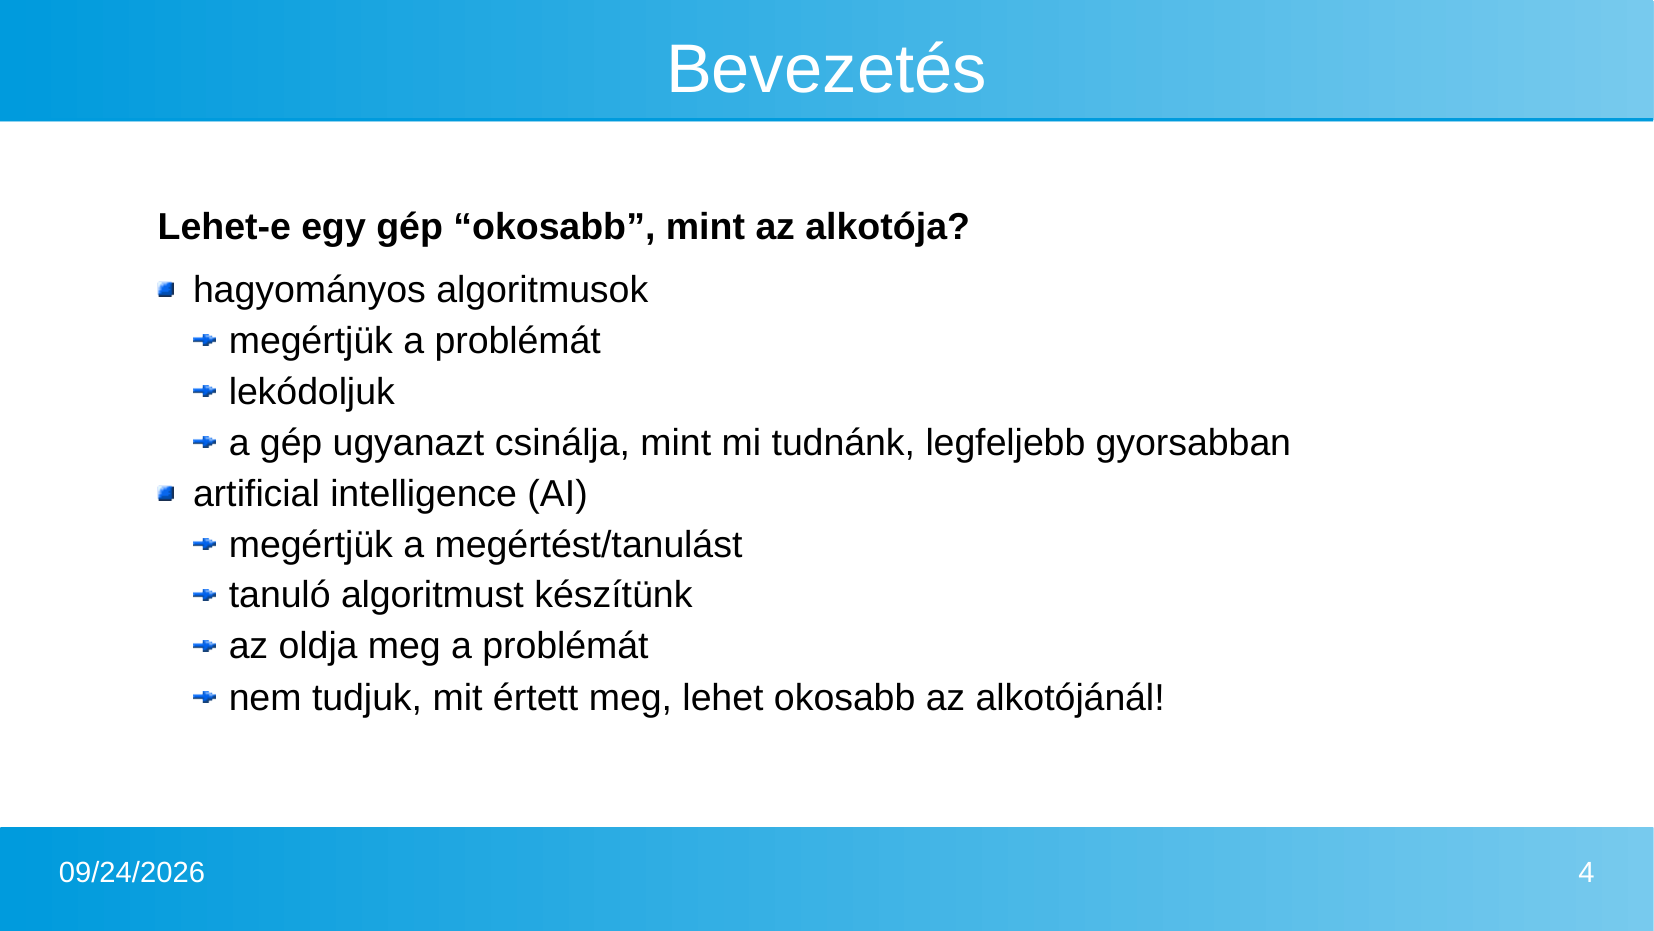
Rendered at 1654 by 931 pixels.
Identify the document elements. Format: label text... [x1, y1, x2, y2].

title Bevezetés [59, 29, 1595, 108]
text_box Lehet-e egy gép “okosabb”, mint az alkotója? hagyományos algoritmusok megértjük a problémát lekódoljuk a gép ugyanazt csinálja, mint mi tudnánk, legfeljebb gyorsabban artificial intelligence (AI) megértjük a megértést/tanulást tanuló algoritmust készítünk az oldja meg a problémát nem tudjuk, mit értett meg, lehet okosabb az alkotójánál! [143, 197, 1508, 726]
